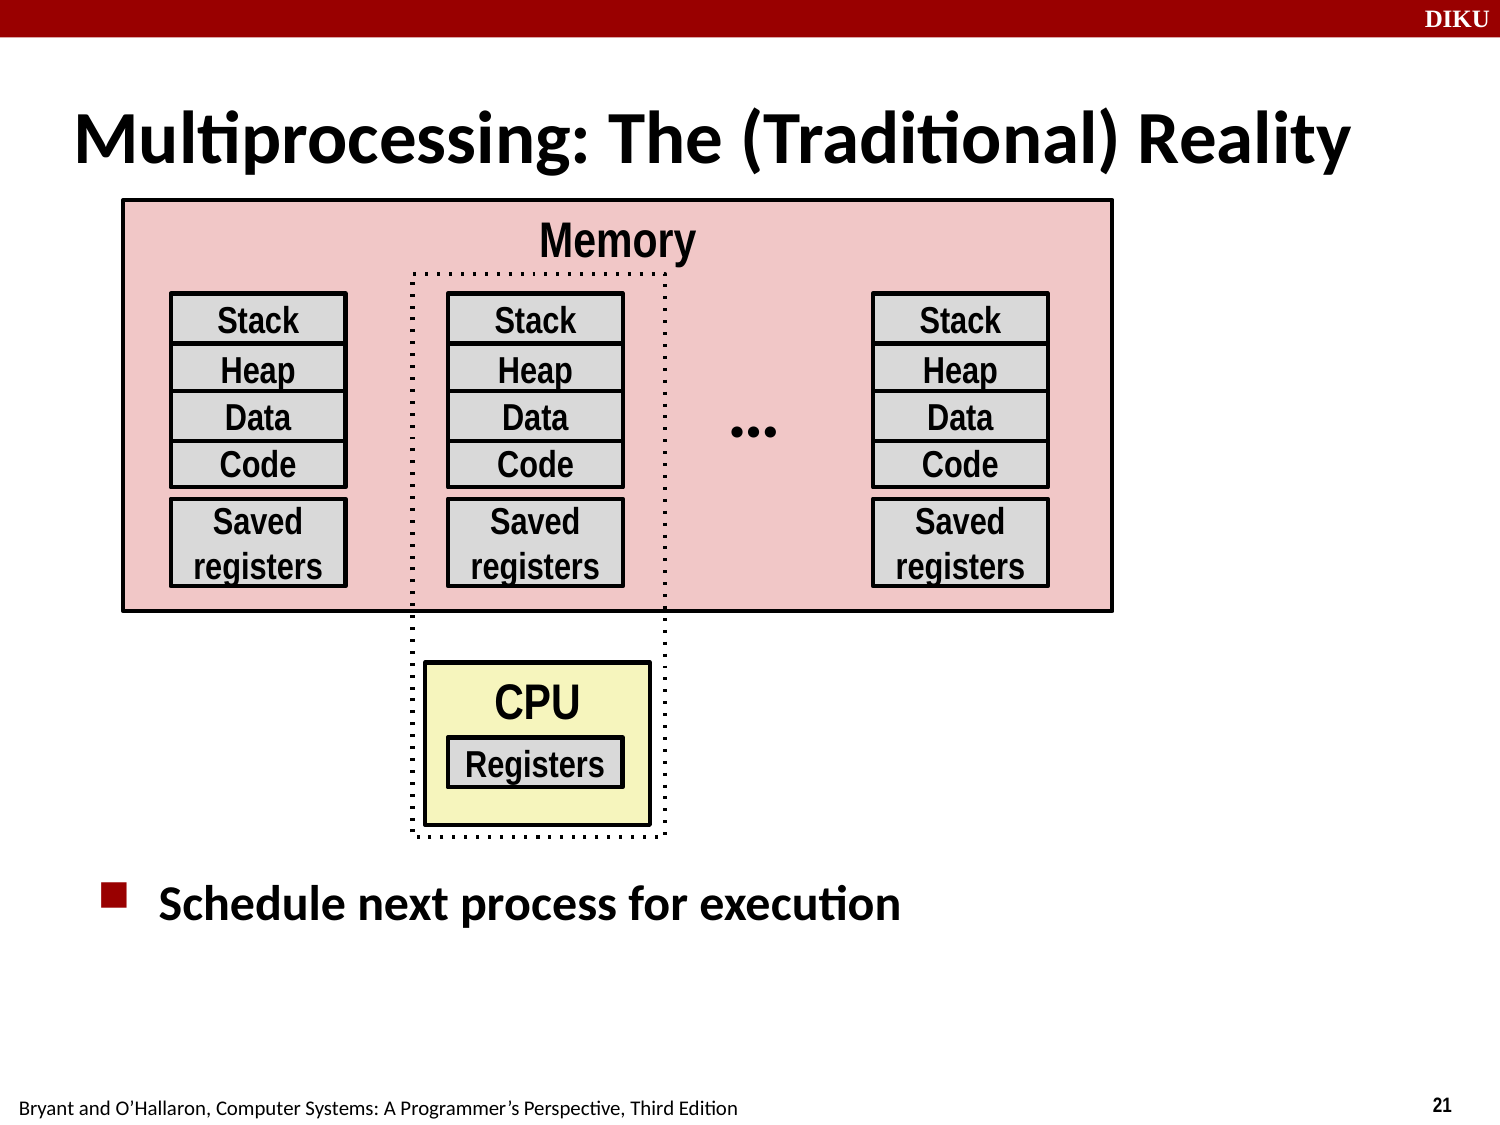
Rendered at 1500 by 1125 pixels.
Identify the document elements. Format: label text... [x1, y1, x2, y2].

text_box Data [447, 390, 623, 441]
text_box Saved registers [872, 498, 1048, 587]
text_box Stack [872, 293, 1048, 343]
text_box Code [170, 441, 346, 488]
text_box Heap [985, 366, 992, 380]
text_box Stack [170, 293, 346, 343]
text_box Heap [170, 343, 346, 390]
text_box Heap [447, 343, 623, 390]
text_box Memory [123, 200, 1113, 612]
text_box Code [872, 441, 1048, 488]
text_box Registers [447, 737, 623, 788]
text_box Data [170, 390, 346, 441]
text_box Heap [872, 343, 1048, 390]
text_box Saved registers [447, 498, 623, 587]
text_box Schedule next process for execution [87, 862, 1488, 950]
text_box Stack [447, 293, 623, 343]
text_box Multiprocessing: The (Traditional) Reality [58, 71, 1450, 197]
text_box Saved registers [170, 498, 346, 587]
text_box Code [447, 441, 623, 488]
text_box CPU [425, 662, 650, 825]
text_box … [713, 355, 796, 460]
text_box Heap [560, 366, 567, 380]
text_box Heap [282, 366, 289, 380]
text_box Data [872, 390, 1048, 441]
